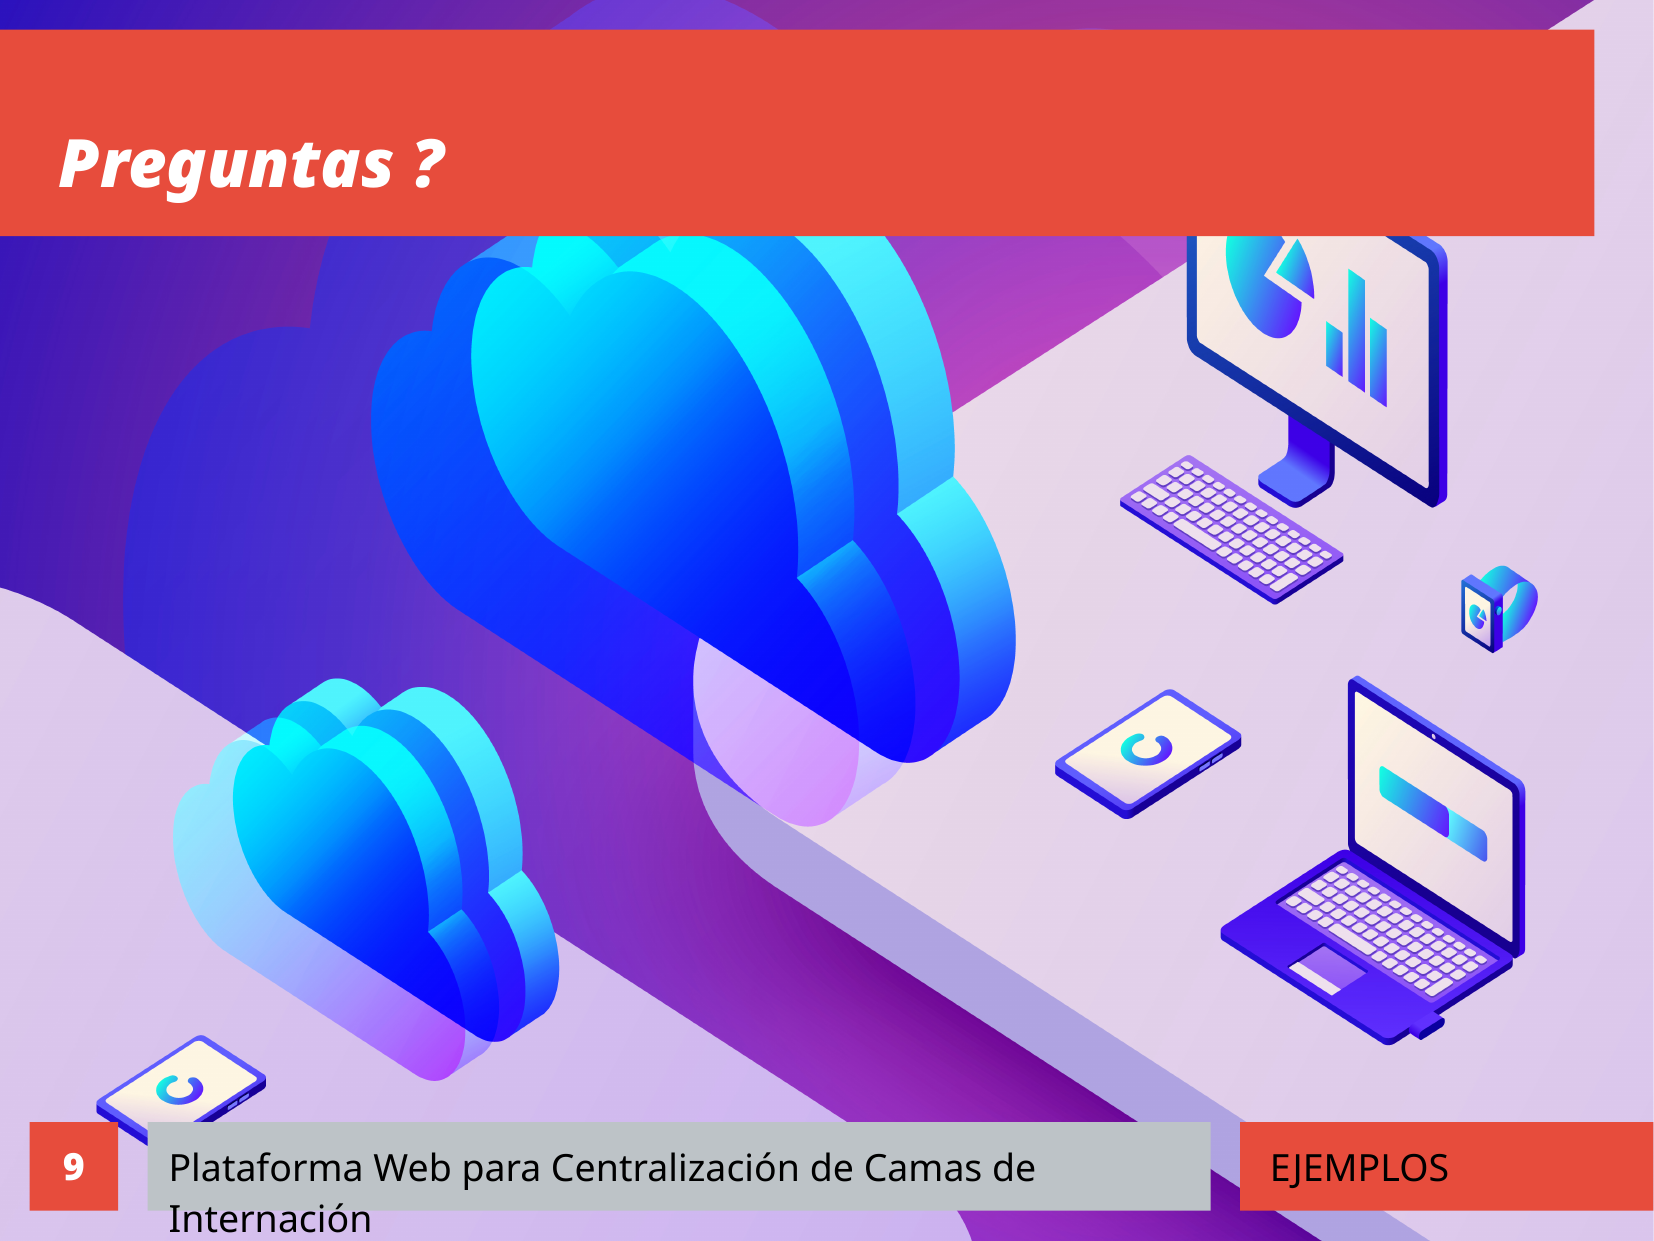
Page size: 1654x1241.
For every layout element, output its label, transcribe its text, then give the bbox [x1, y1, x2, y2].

text_box EJEMPLOS [1254, 1133, 1453, 1196]
text_box Plataforma Web para Centralización de Camas de Internación [153, 1134, 1139, 1197]
title Preguntas ? [59, 59, 1595, 207]
picture [0, 0, 1654, 1241]
